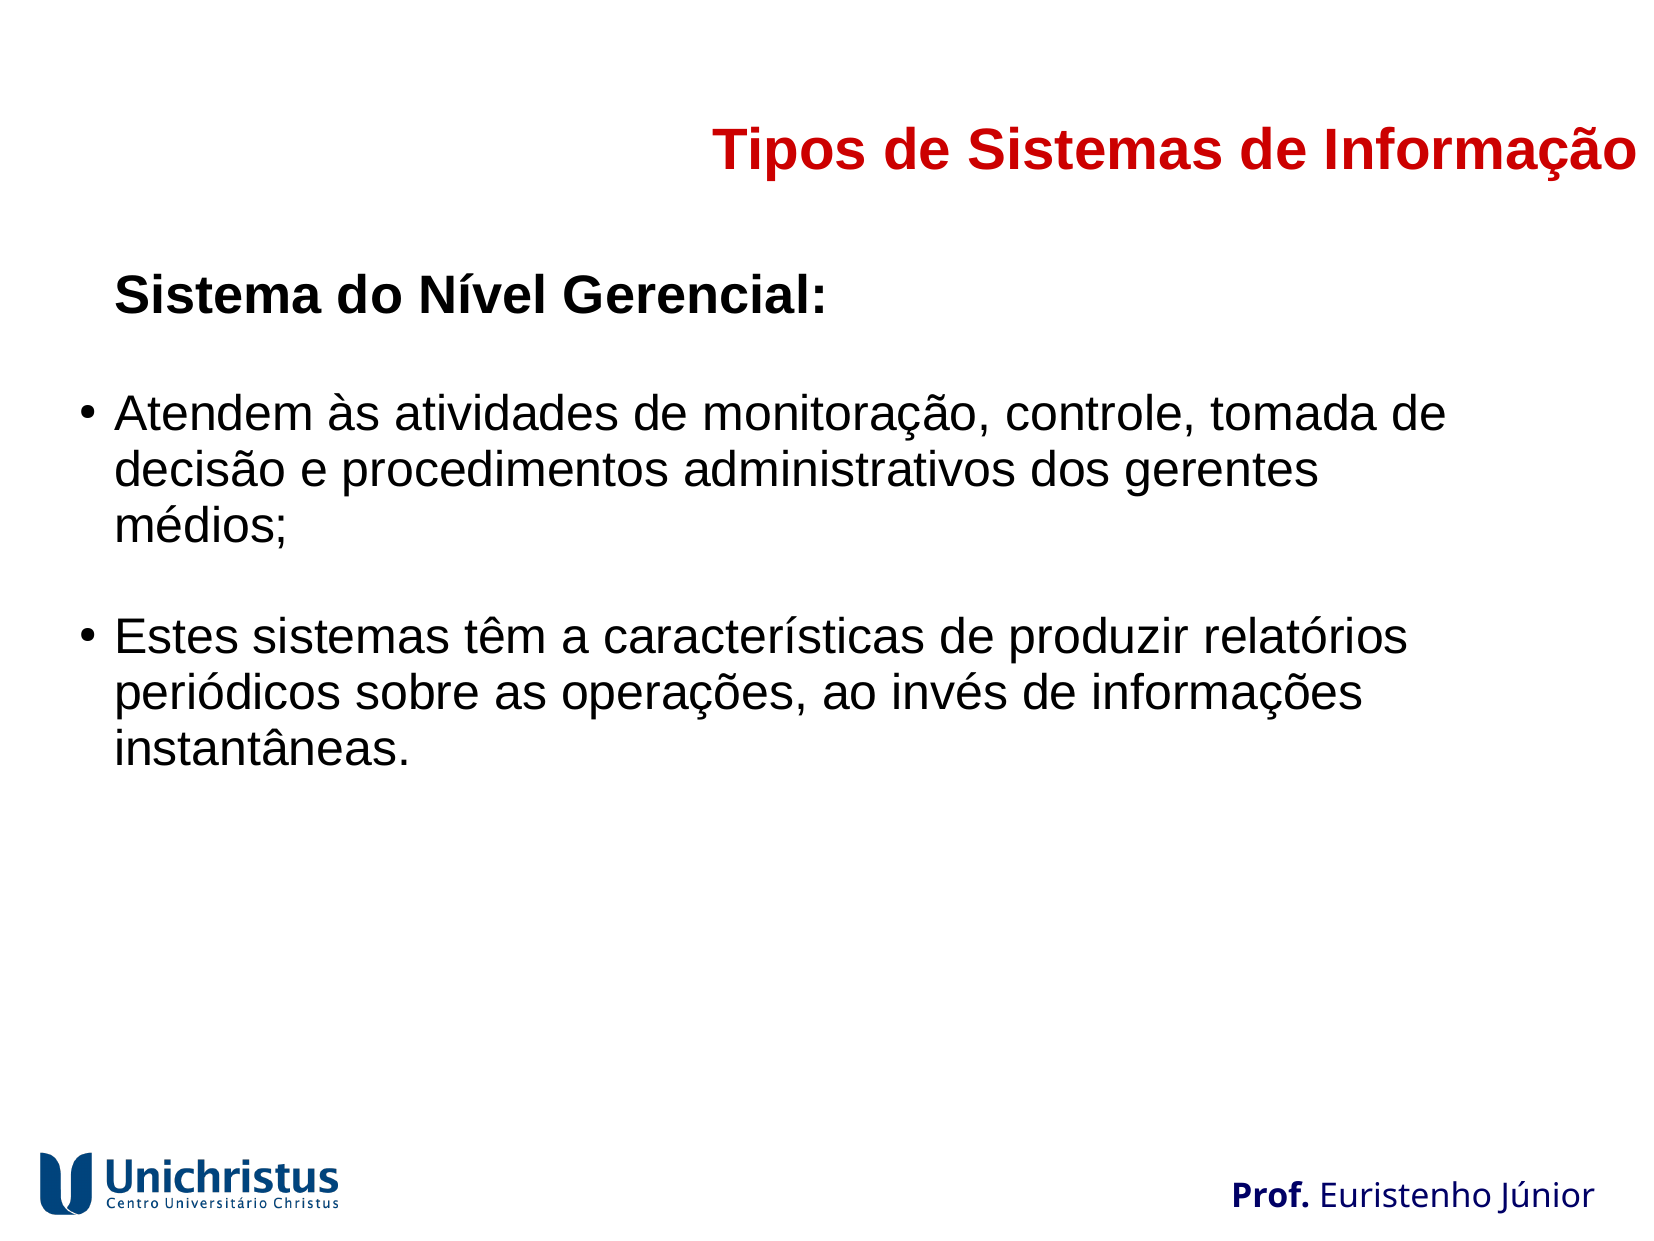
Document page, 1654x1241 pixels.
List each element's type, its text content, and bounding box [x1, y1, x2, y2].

text_box Sistema do Nível Gerencial: Atendem às atividades de monitoração, controle, tomada de decisão e procedimentos administrativos dos gerentes médios; Estes sistemas têm a características de produzir relatórios periódicos sobre as operações, ao invés de informações instantâneas. [63, 257, 1489, 784]
text_box Tipos de Sistemas de Informação [698, 109, 1654, 189]
picture [35, 1149, 343, 1217]
text_box Prof. Euristenho Júnior [1216, 1163, 1654, 1224]
